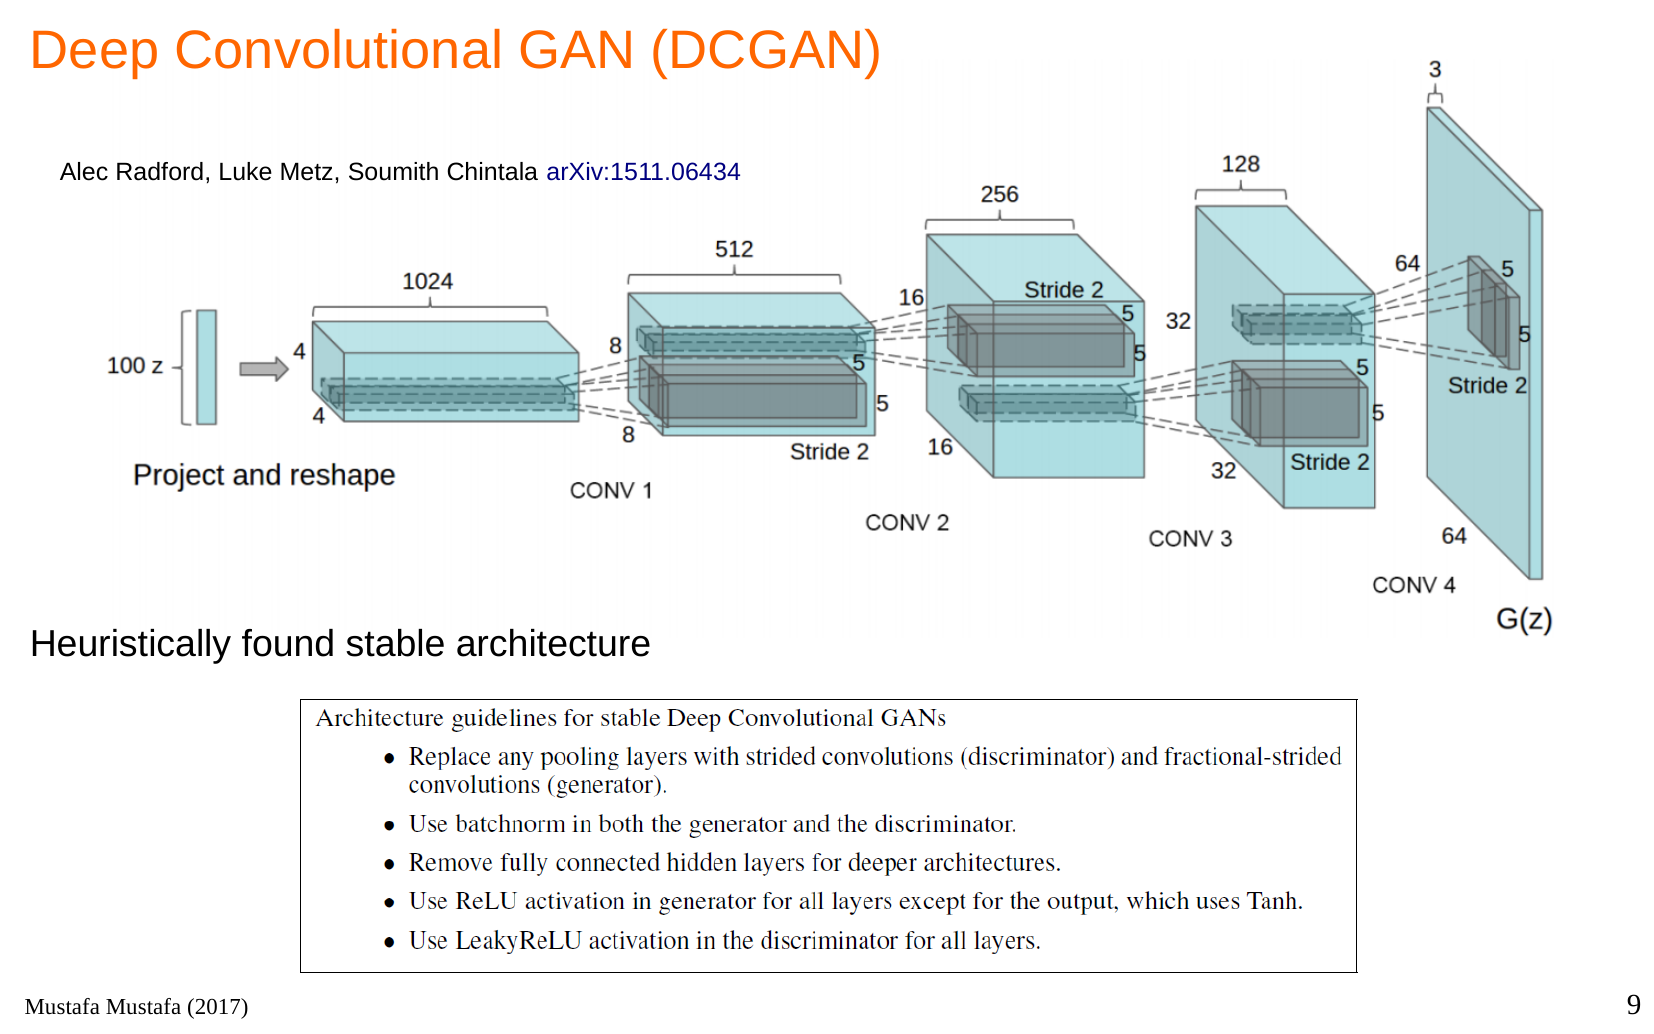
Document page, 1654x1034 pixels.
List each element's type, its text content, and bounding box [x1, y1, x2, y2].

text_box Heuristically found stable architecture [15, 615, 667, 672]
picture [289, 690, 1365, 980]
title Deep Convolutional GAN (DCGAN) [29, 17, 1621, 82]
text_box Alec Radford, Luke Metz, Soumith Chintala arXiv:1511.06434 [45, 150, 796, 196]
picture [93, 82, 1559, 655]
